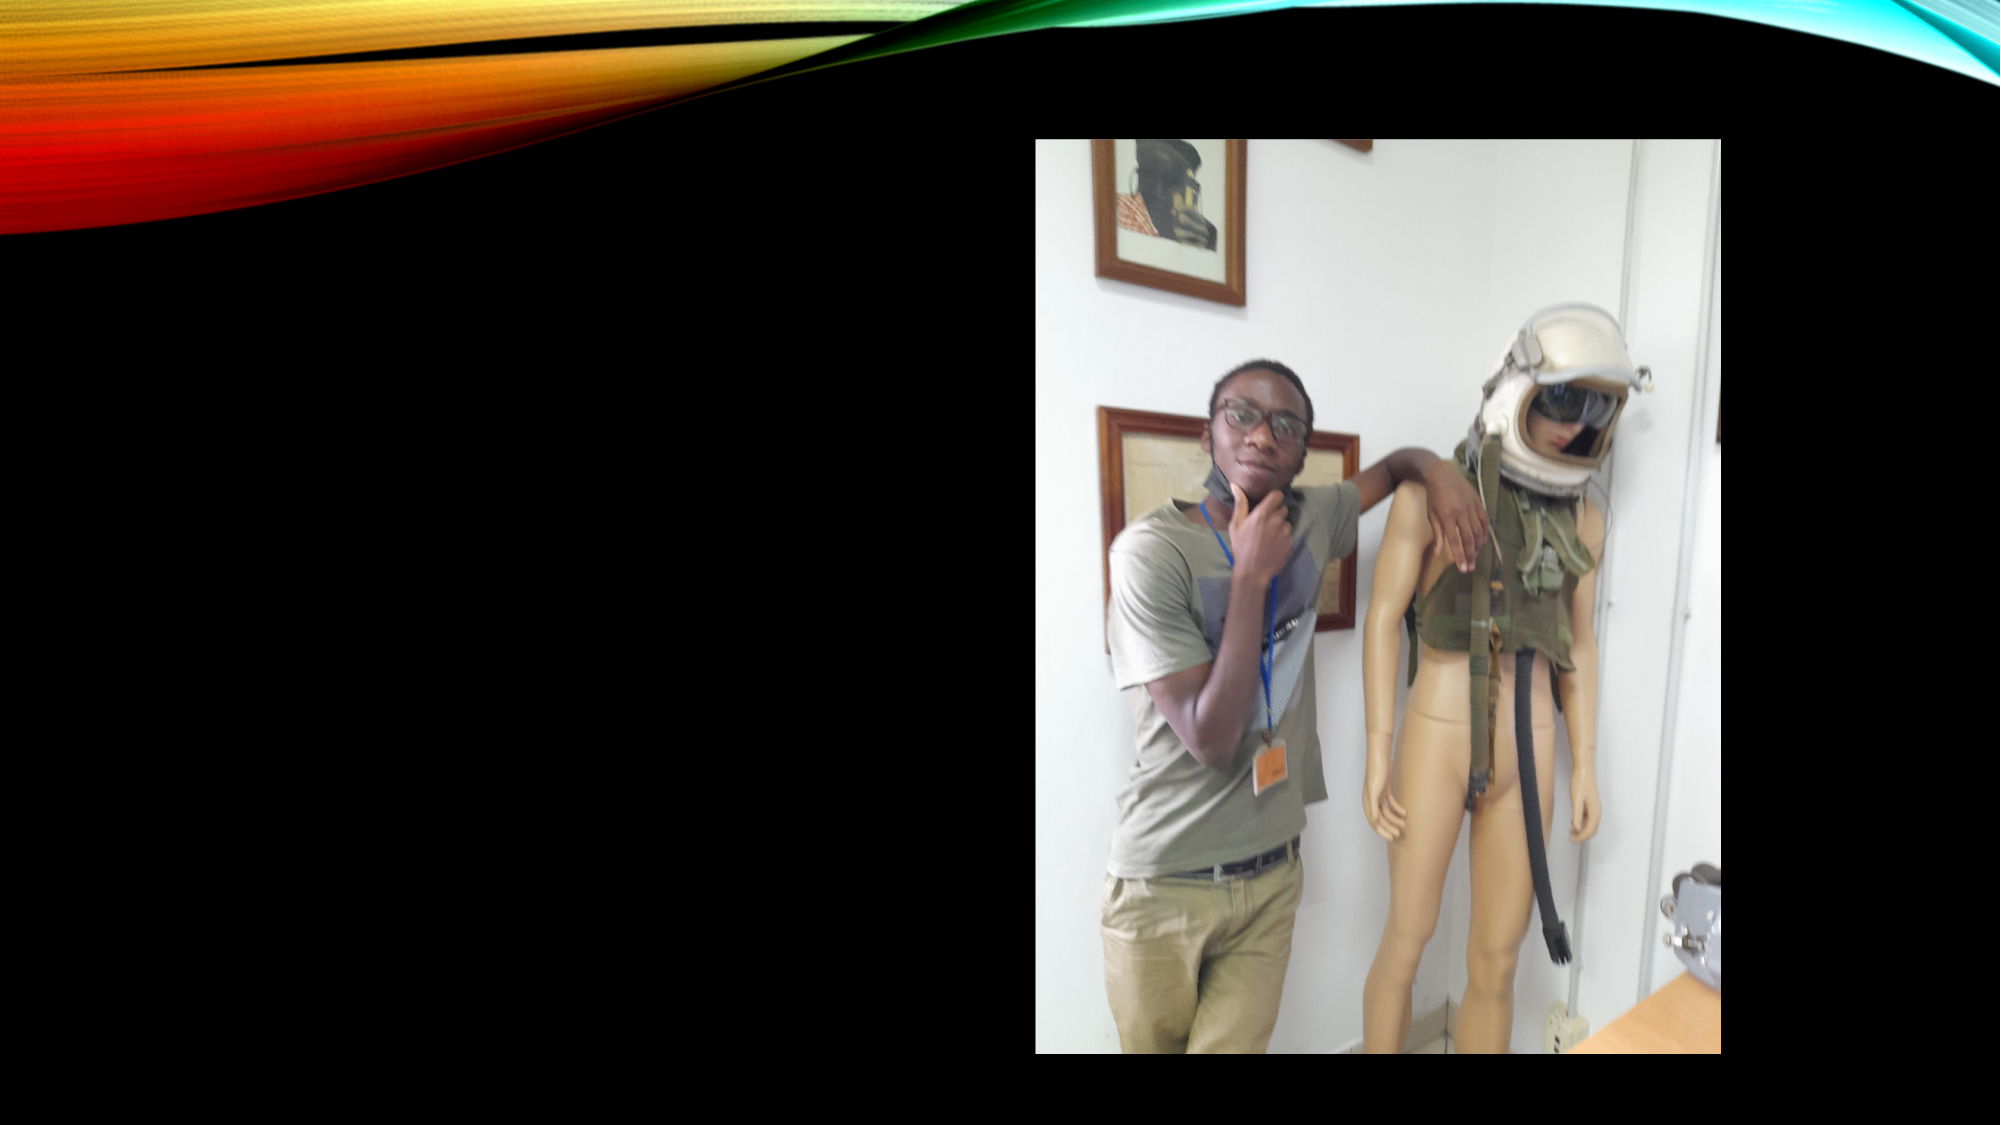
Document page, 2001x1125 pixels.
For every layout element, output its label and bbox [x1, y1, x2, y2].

picture [1035, 140, 1721, 1054]
